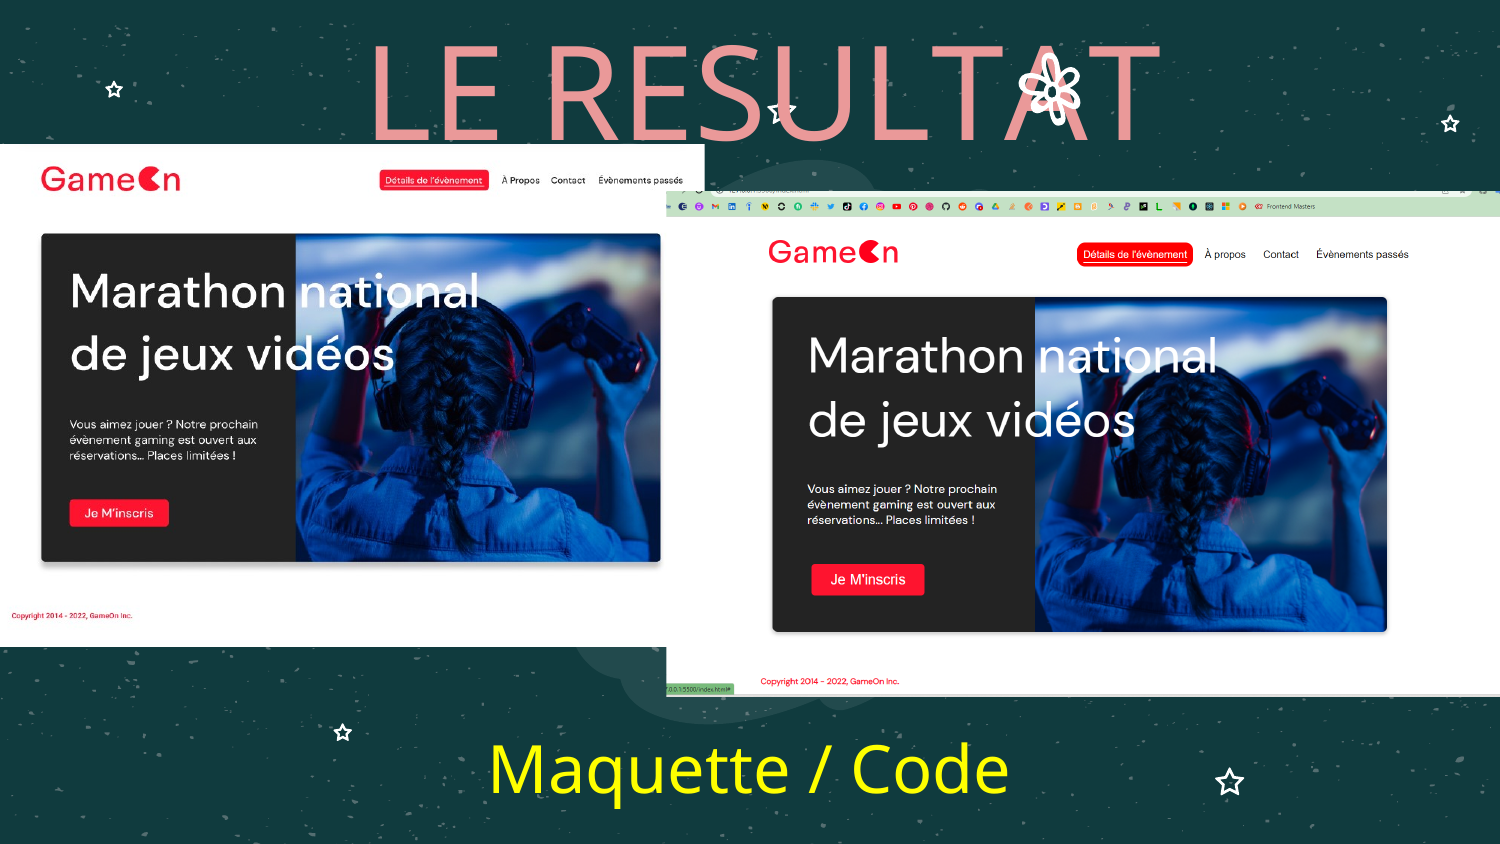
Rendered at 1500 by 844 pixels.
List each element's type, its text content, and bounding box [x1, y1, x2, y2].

text_box [1018, 52, 1081, 126]
text_box Maquette / Code [0, 726, 1500, 787]
picture [0, 144, 1500, 697]
title LE RESULTAT ! [352, 8, 1173, 191]
